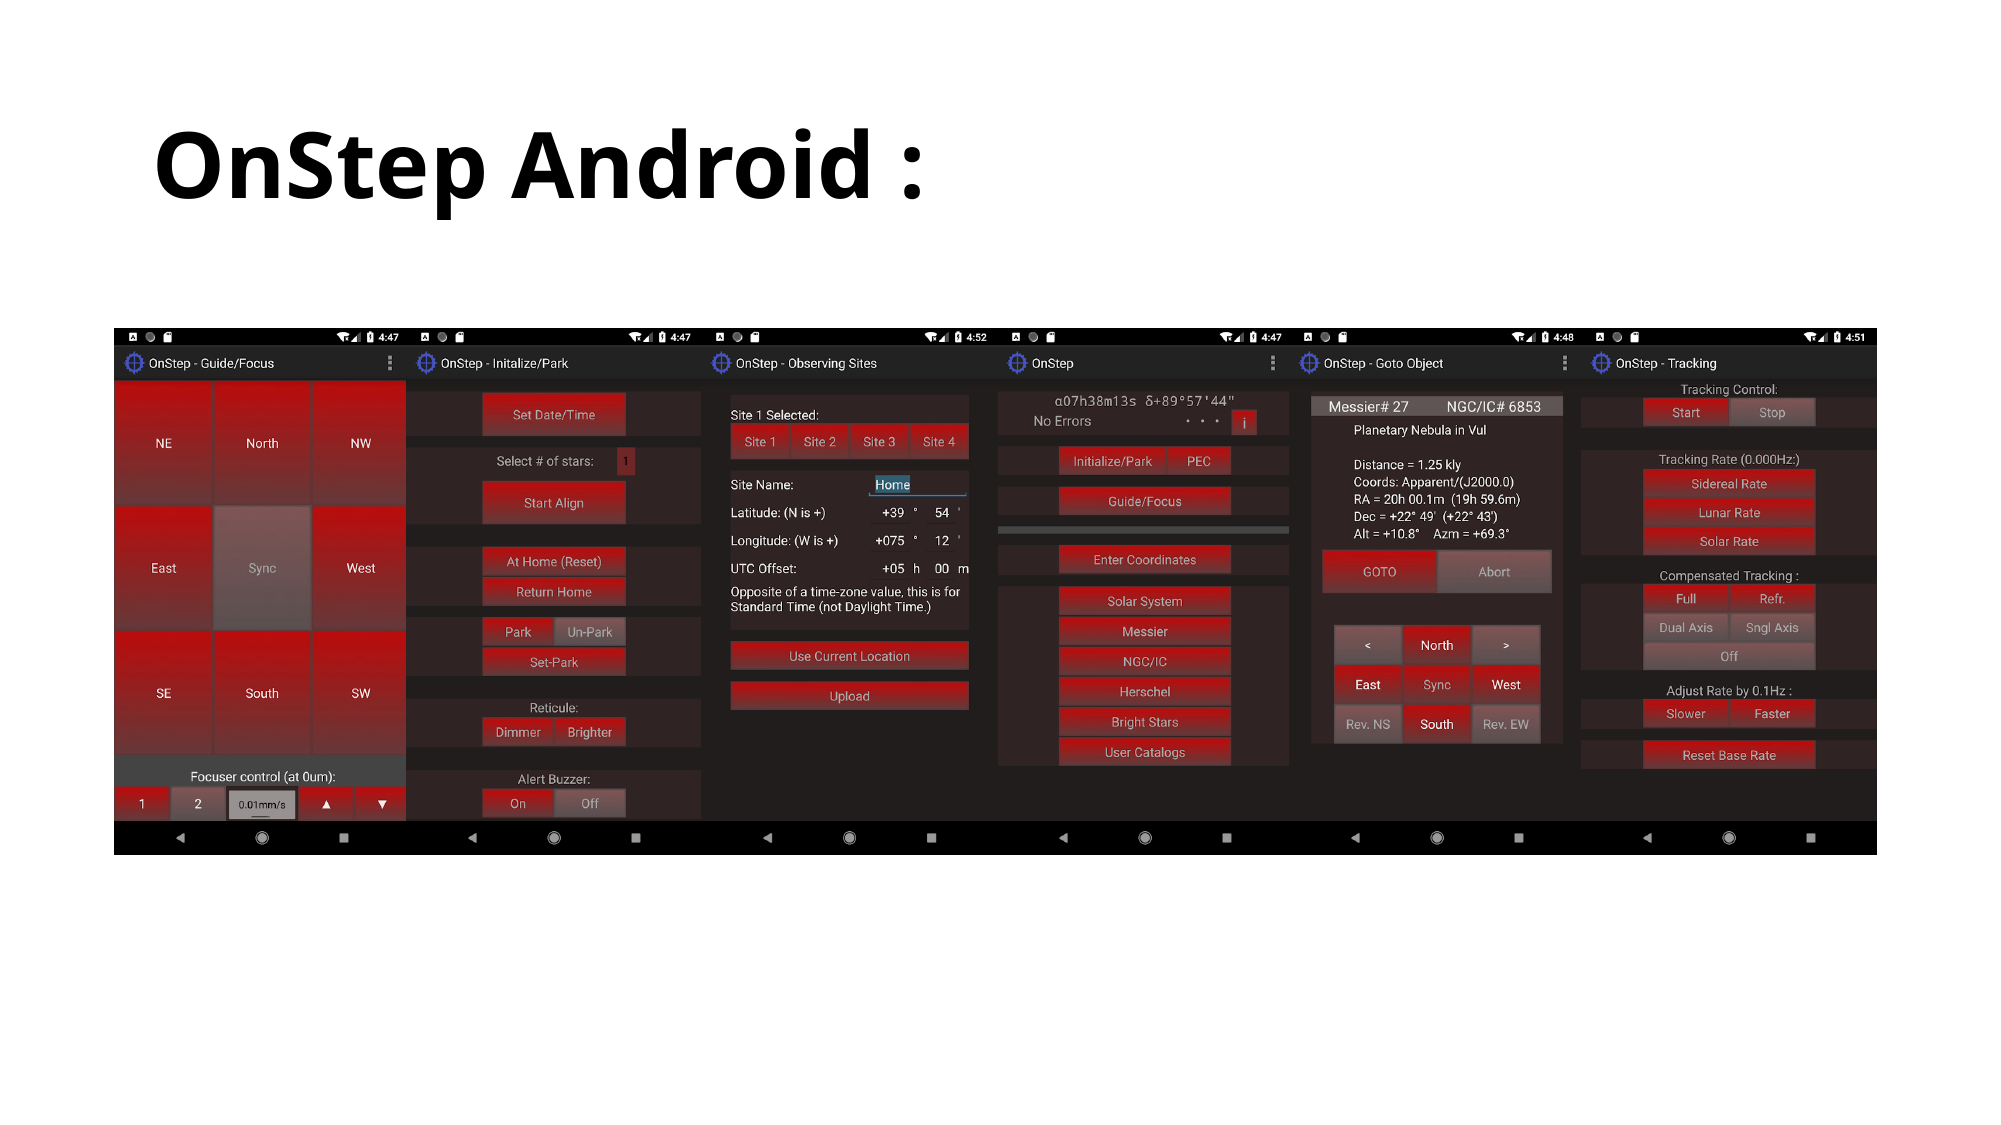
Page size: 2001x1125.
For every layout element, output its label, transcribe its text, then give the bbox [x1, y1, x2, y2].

picture [114, 328, 1877, 855]
title OnStep Android : [137, 59, 1863, 278]
